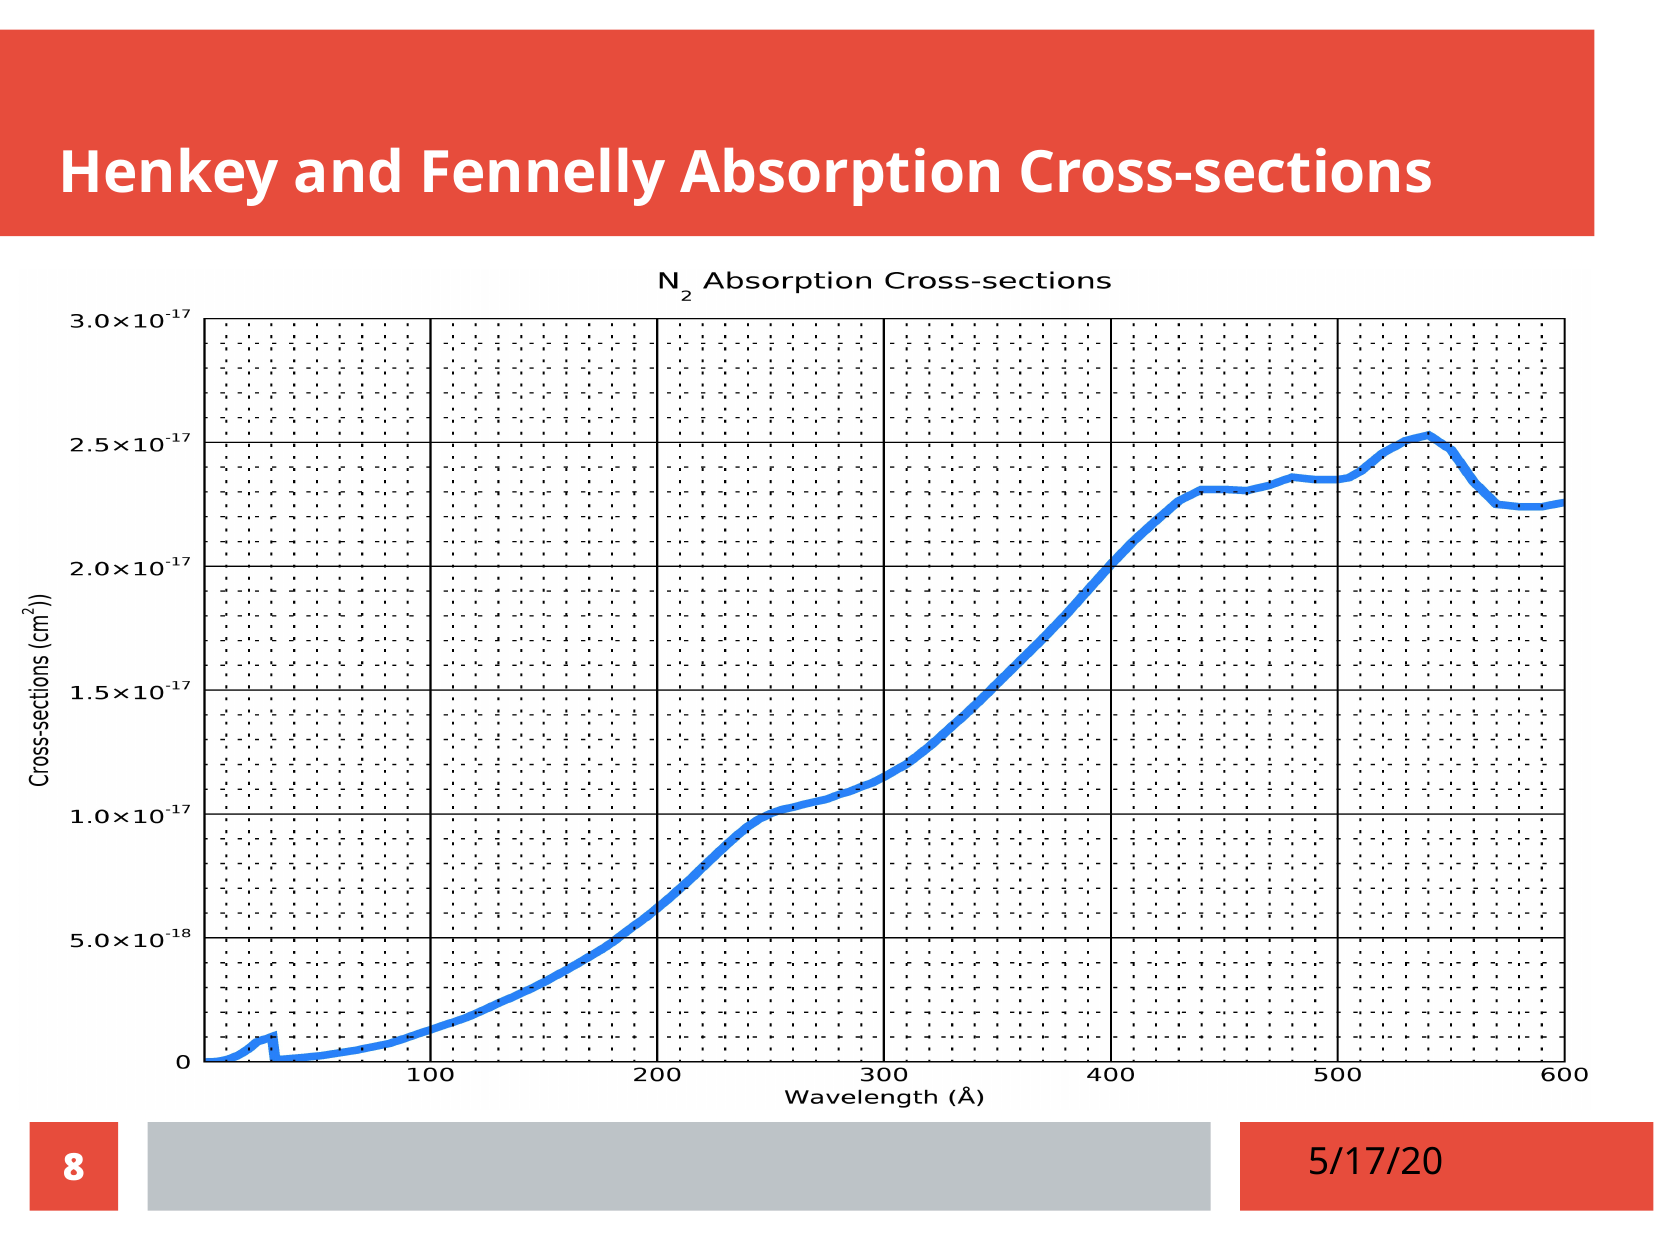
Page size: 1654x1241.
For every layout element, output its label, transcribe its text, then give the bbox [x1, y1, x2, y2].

picture [18, 269, 1591, 1111]
title [0, 1045, 1654, 1201]
title Henkey and Fennelly Absorption Cross-sections [59, 59, 1595, 207]
text_box 5/17/20 [1293, 1127, 1516, 1201]
